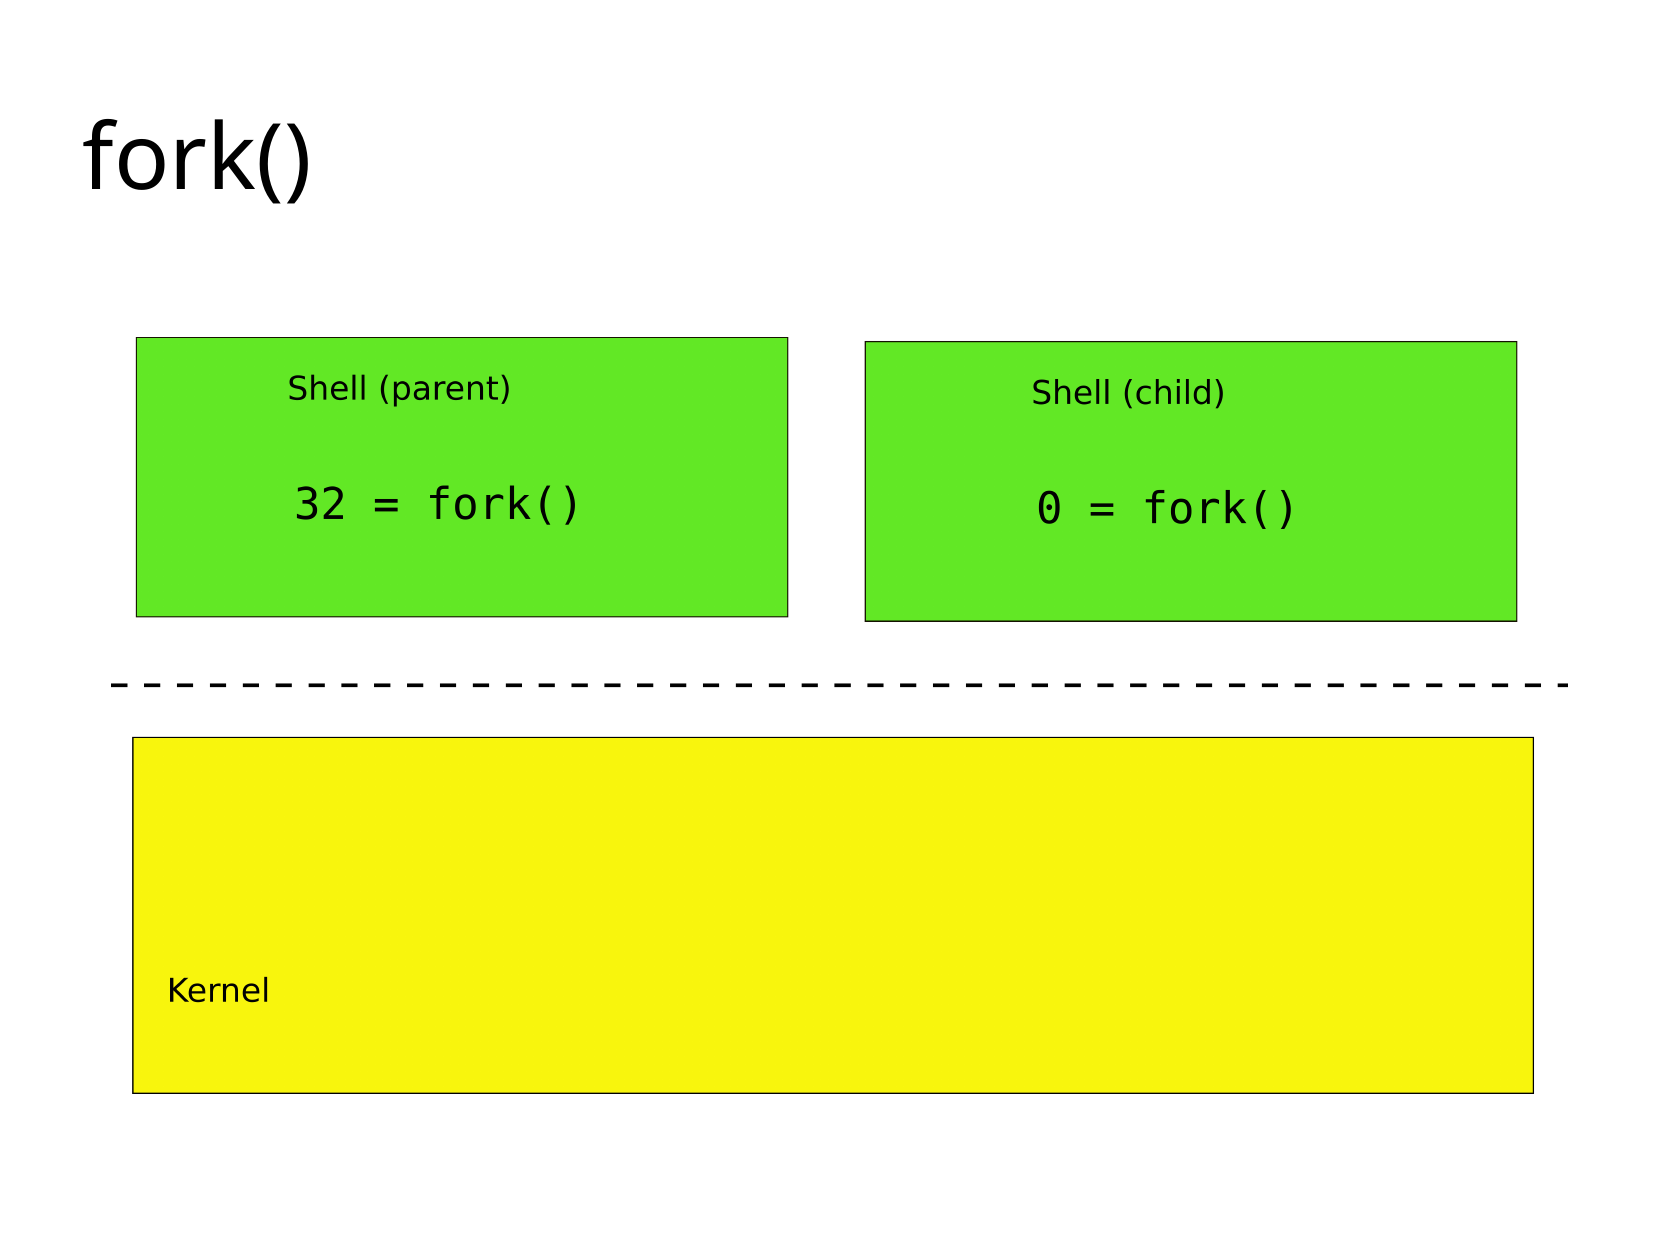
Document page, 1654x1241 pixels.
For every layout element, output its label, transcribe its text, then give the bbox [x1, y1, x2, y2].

picture [111, 337, 1568, 1094]
title fork() [82, 49, 825, 257]
